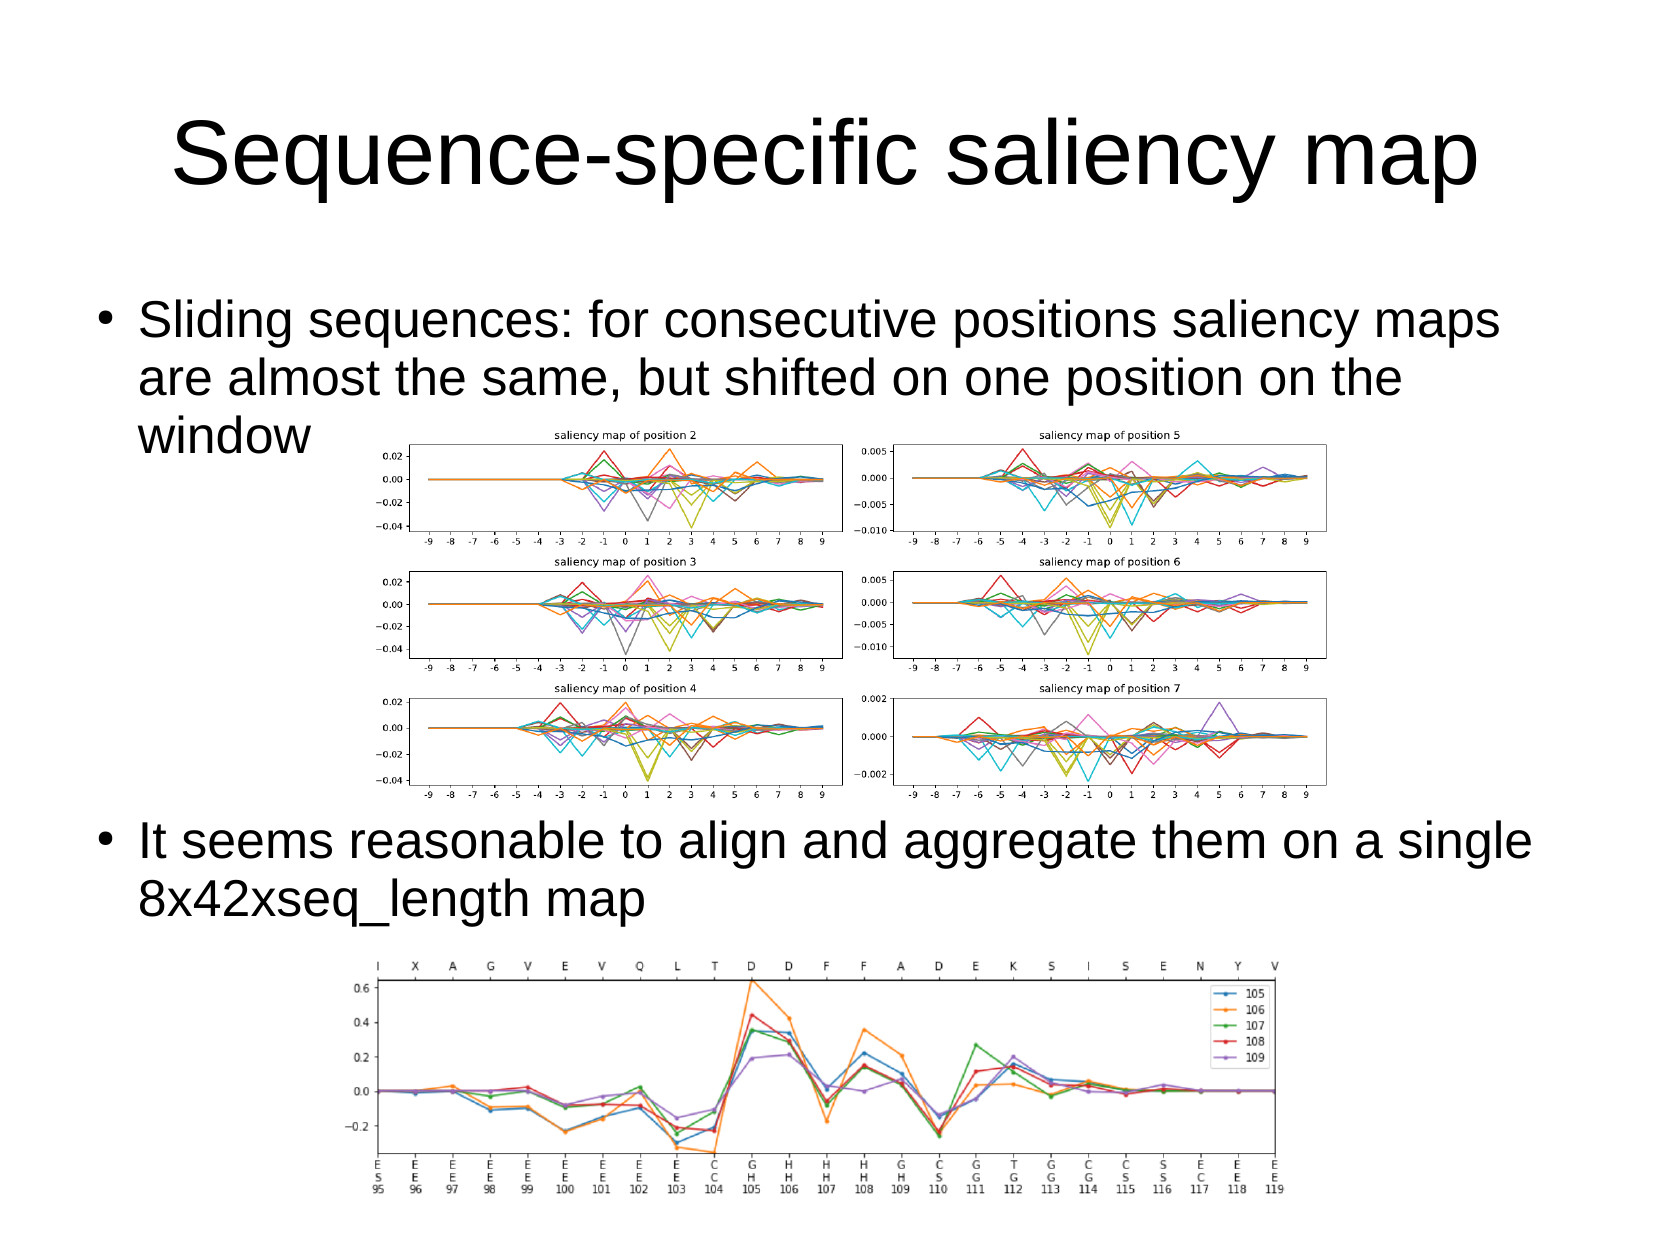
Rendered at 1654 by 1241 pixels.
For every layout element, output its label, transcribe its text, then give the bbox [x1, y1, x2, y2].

picture [366, 425, 1335, 807]
picture [342, 956, 1288, 1196]
title Sequence-specific saliency map [82, 49, 1571, 257]
list Sliding sequences: for consecutive positions saliency maps are almost the same, but shifted on one position on the window It seems reasonable to align and aggregate them on a single 8x42xseq_length map [82, 290, 1571, 934]
